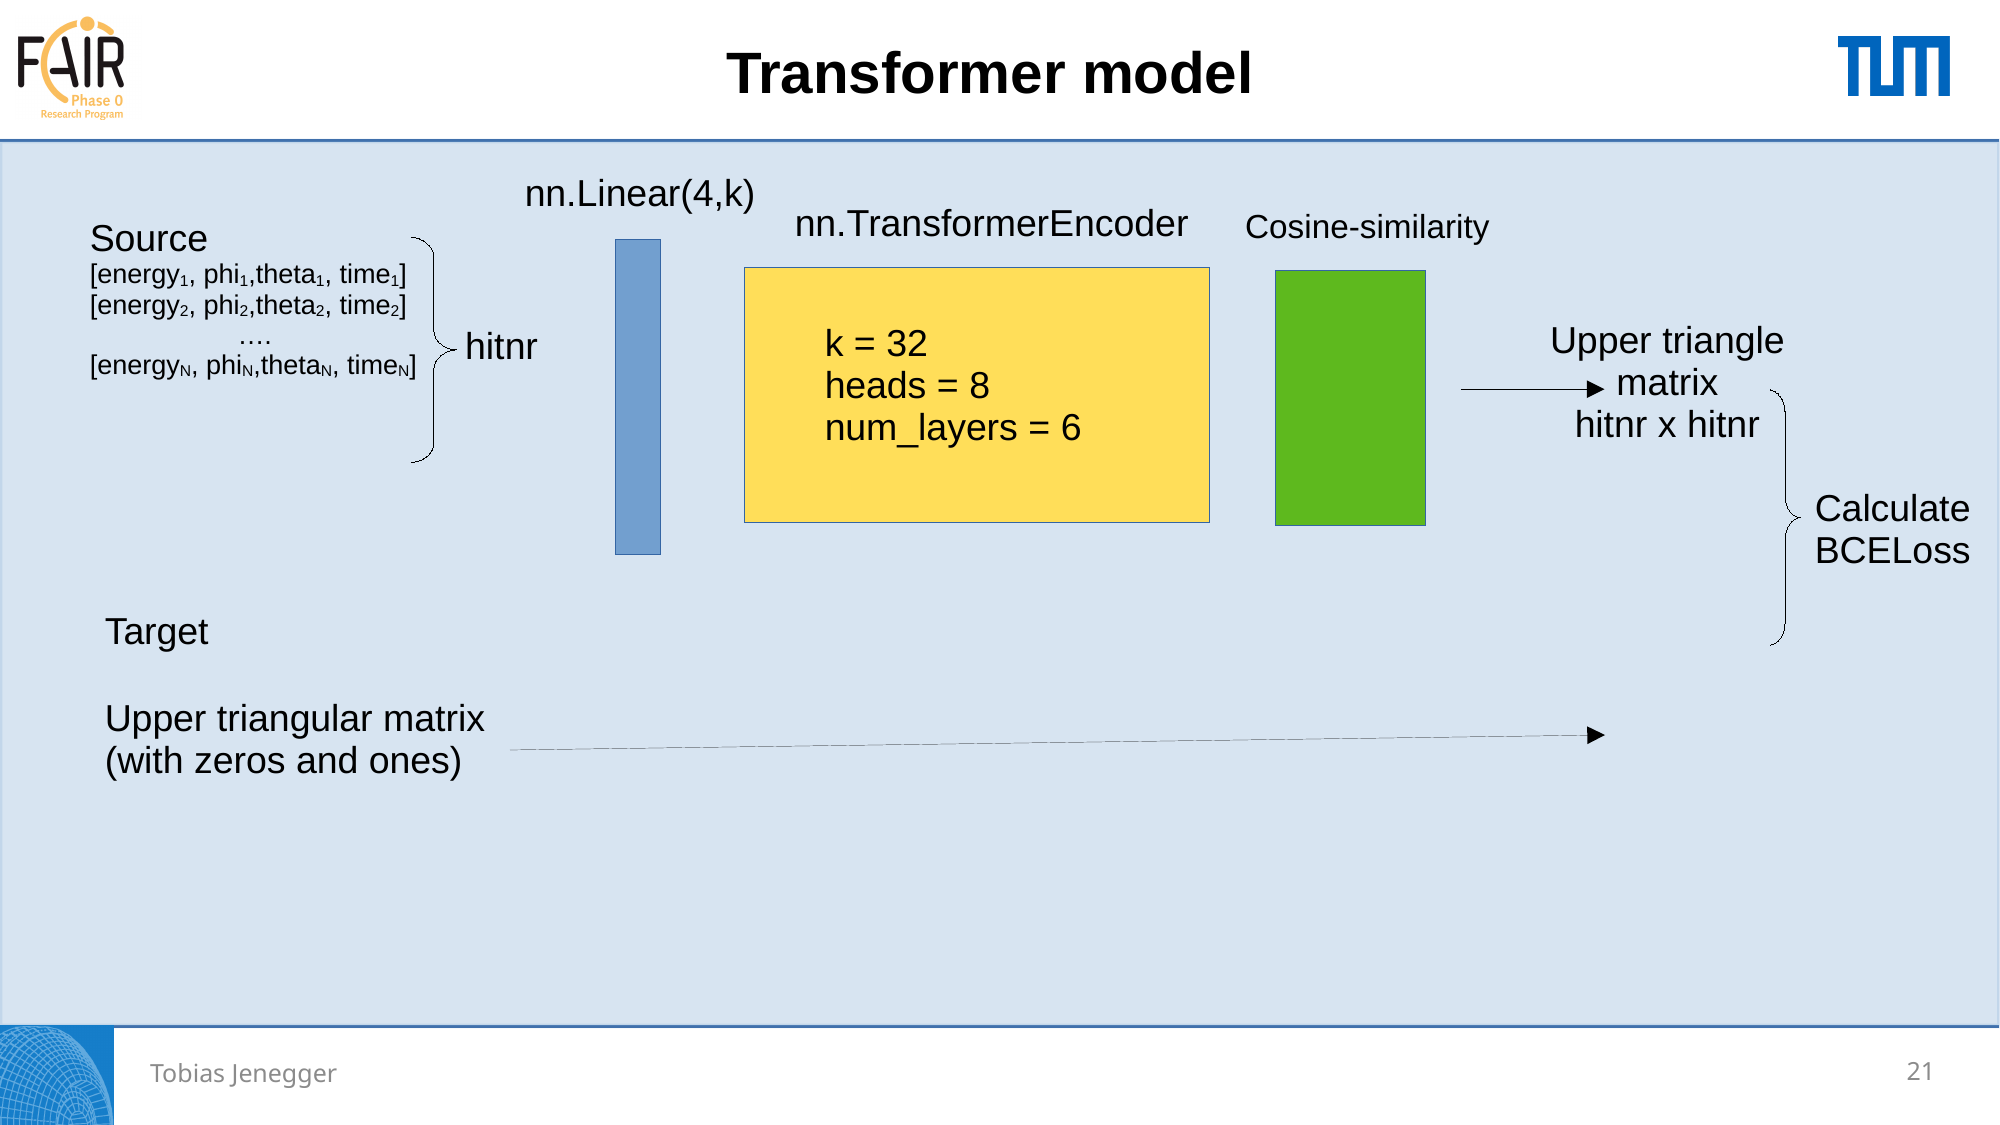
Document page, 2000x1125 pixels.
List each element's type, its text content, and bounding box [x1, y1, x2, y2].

text_box Upper triangle matrix hitnr x hitnr [1502, 311, 1833, 495]
text_box hitnr [450, 318, 586, 376]
picture [0, 1025, 114, 1125]
text_box nn.Linear(4,k) [510, 164, 961, 222]
picture [15, 15, 142, 120]
picture [1838, 36, 1950, 96]
text_box [615, 239, 661, 555]
text_box Source [energy1, phi1,theta1, time1] [energy2, phi2,theta2, time2] …. [energyN, phiN,thetaN, timeN] [75, 210, 631, 388]
text_box [1275, 270, 1426, 526]
text_box nn.TransformerEncoder [780, 195, 1336, 252]
text_box Calculate BCELoss [1800, 479, 2000, 676]
text_box Target [90, 603, 286, 661]
text_box [744, 267, 1210, 523]
text_box Cosine-similarity [1230, 200, 1531, 253]
text_box Upper triangular matrix (with zeros and ones) [90, 690, 541, 789]
text_box Transformer model [360, 33, 1621, 114]
text_box k = 32 heads = 8 num_layers = 6 [810, 314, 1141, 456]
